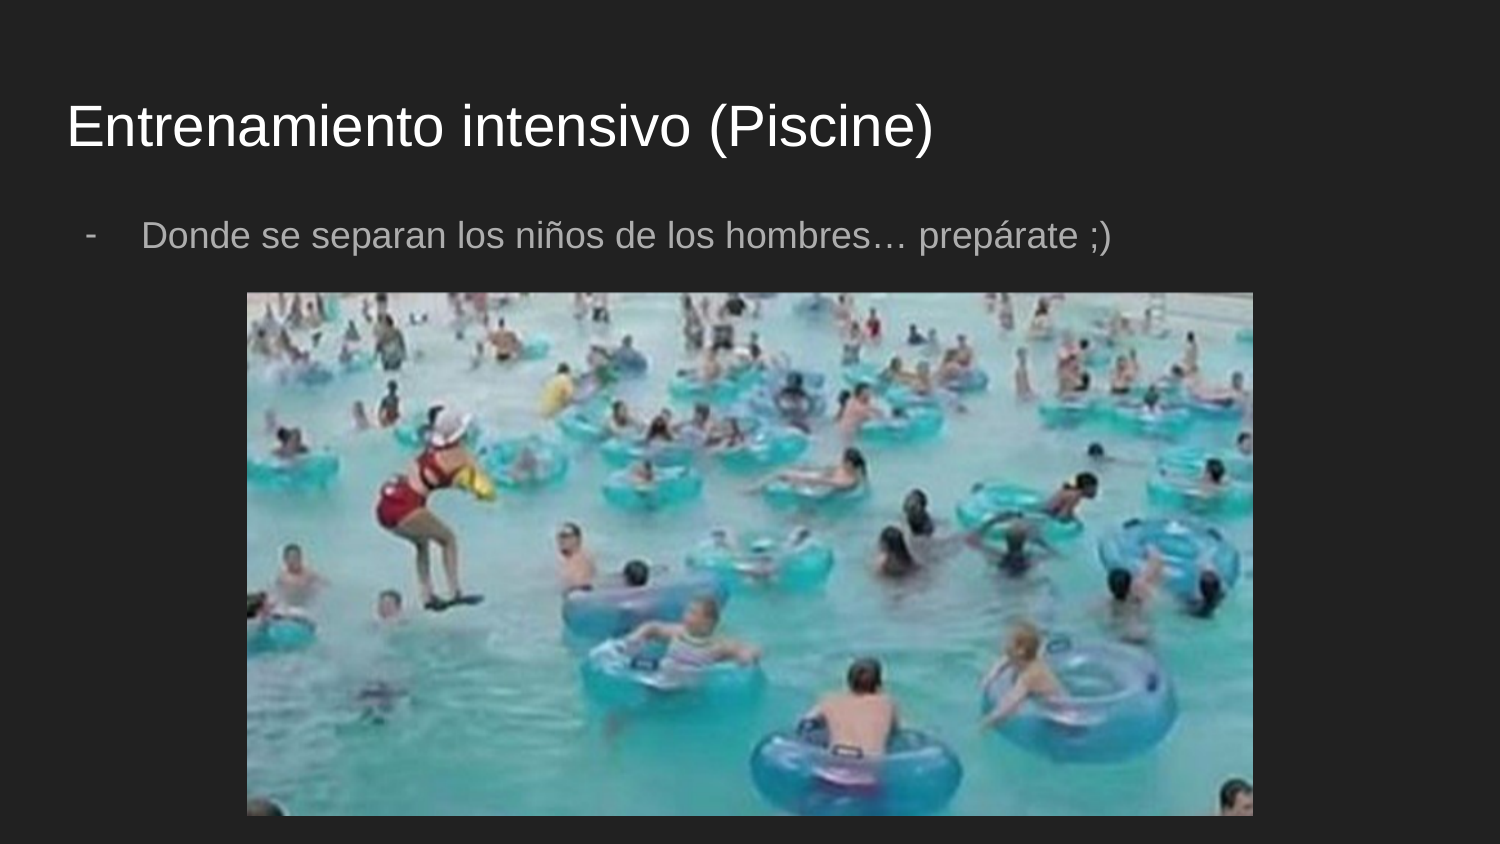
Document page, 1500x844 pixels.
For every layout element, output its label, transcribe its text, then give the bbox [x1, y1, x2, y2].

picture [247, 292, 1253, 816]
title Entrenamiento intensivo (Piscine) [51, 72, 1449, 167]
list Donde se separan los niños de los hombres… prepárate ;) [51, 189, 1449, 272]
